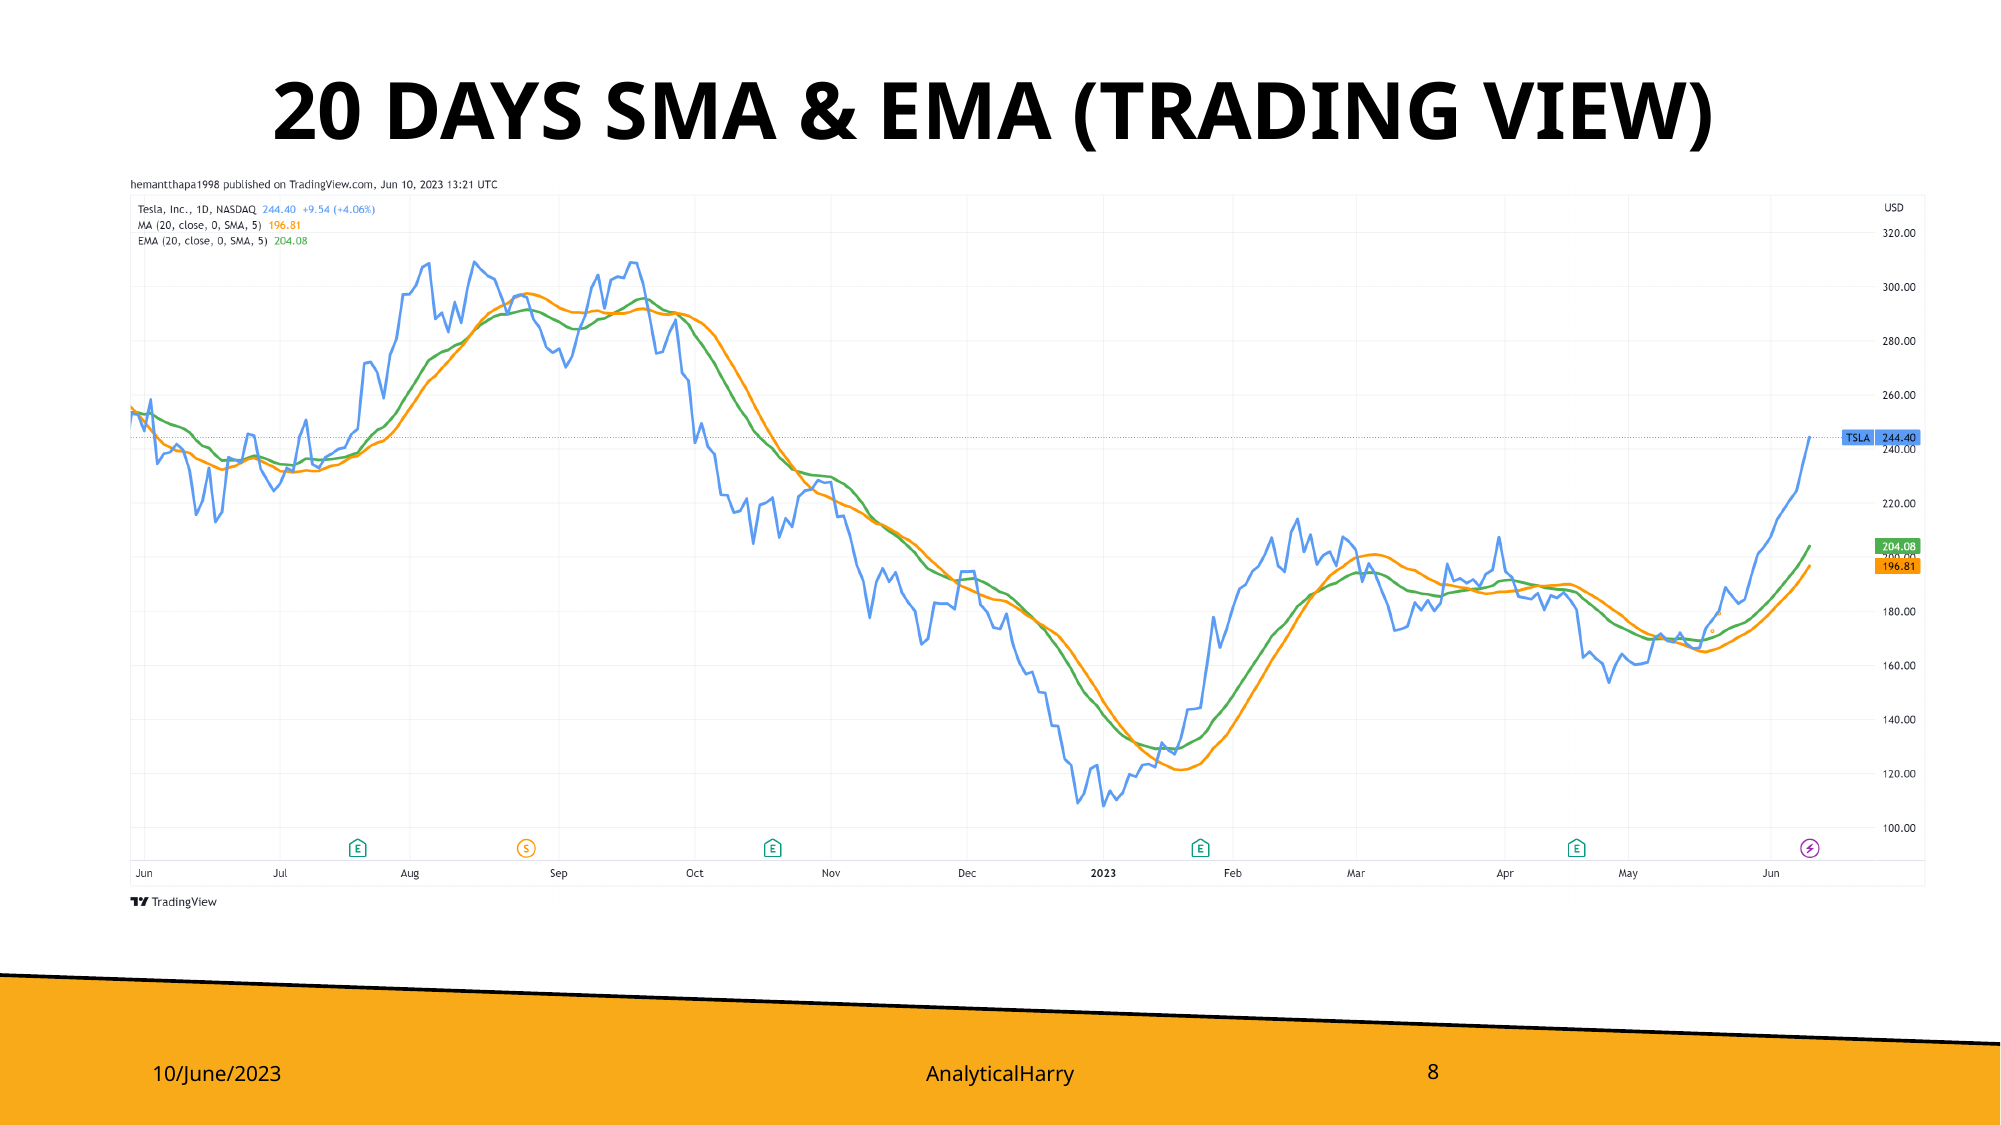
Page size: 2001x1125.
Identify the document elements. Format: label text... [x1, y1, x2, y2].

text_box [1412, 1042, 1863, 1103]
text_box 10/June/2023 [137, 1042, 588, 1103]
text_box AnalyticalHarry [662, 1042, 1338, 1103]
title 20 days sma & ema (trading view) [131, 5, 1857, 170]
picture [121, 170, 1934, 918]
